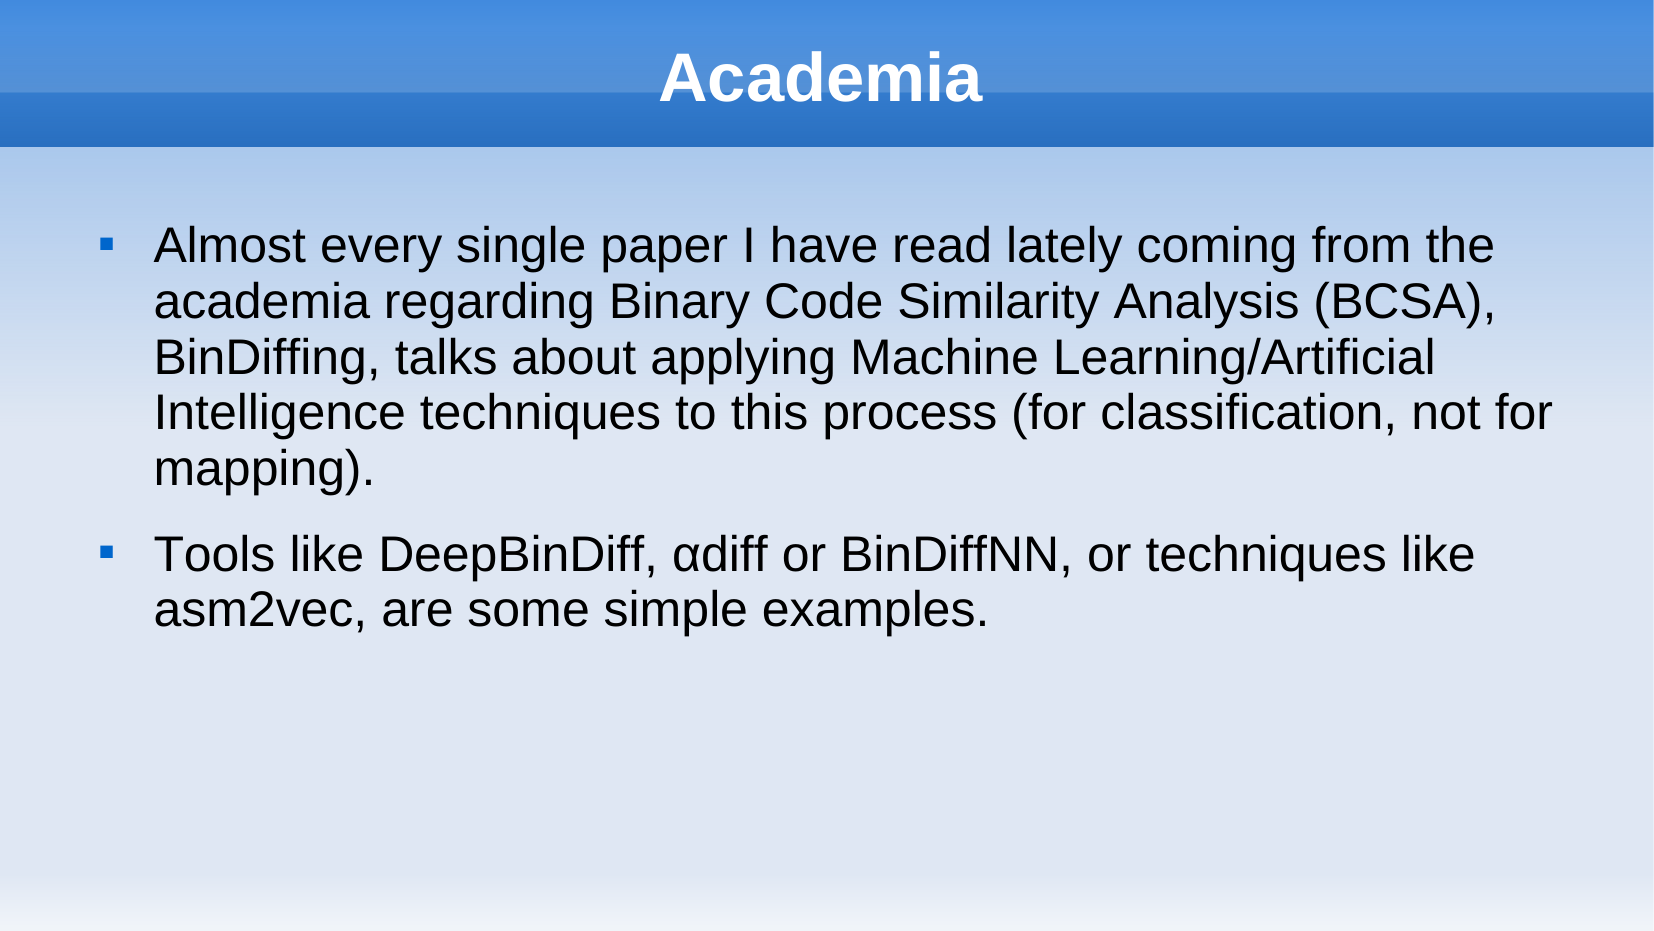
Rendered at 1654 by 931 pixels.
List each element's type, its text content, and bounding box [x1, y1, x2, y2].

list Almost every single paper I have read lately coming from the academia regarding Binary Code Similarity Analysis (BCSA), BinDiffing, talks about applying Machine Learning/Artificial Intelligence techniques to this process (for classification, not for mapping). Tools like DeepBinDiff, αdiff or BinDiffNN, or techniques like asm2vec, are some simple examples. [82, 217, 1571, 832]
title Academia [76, 0, 1565, 156]
picture [0, 0, 1654, 931]
